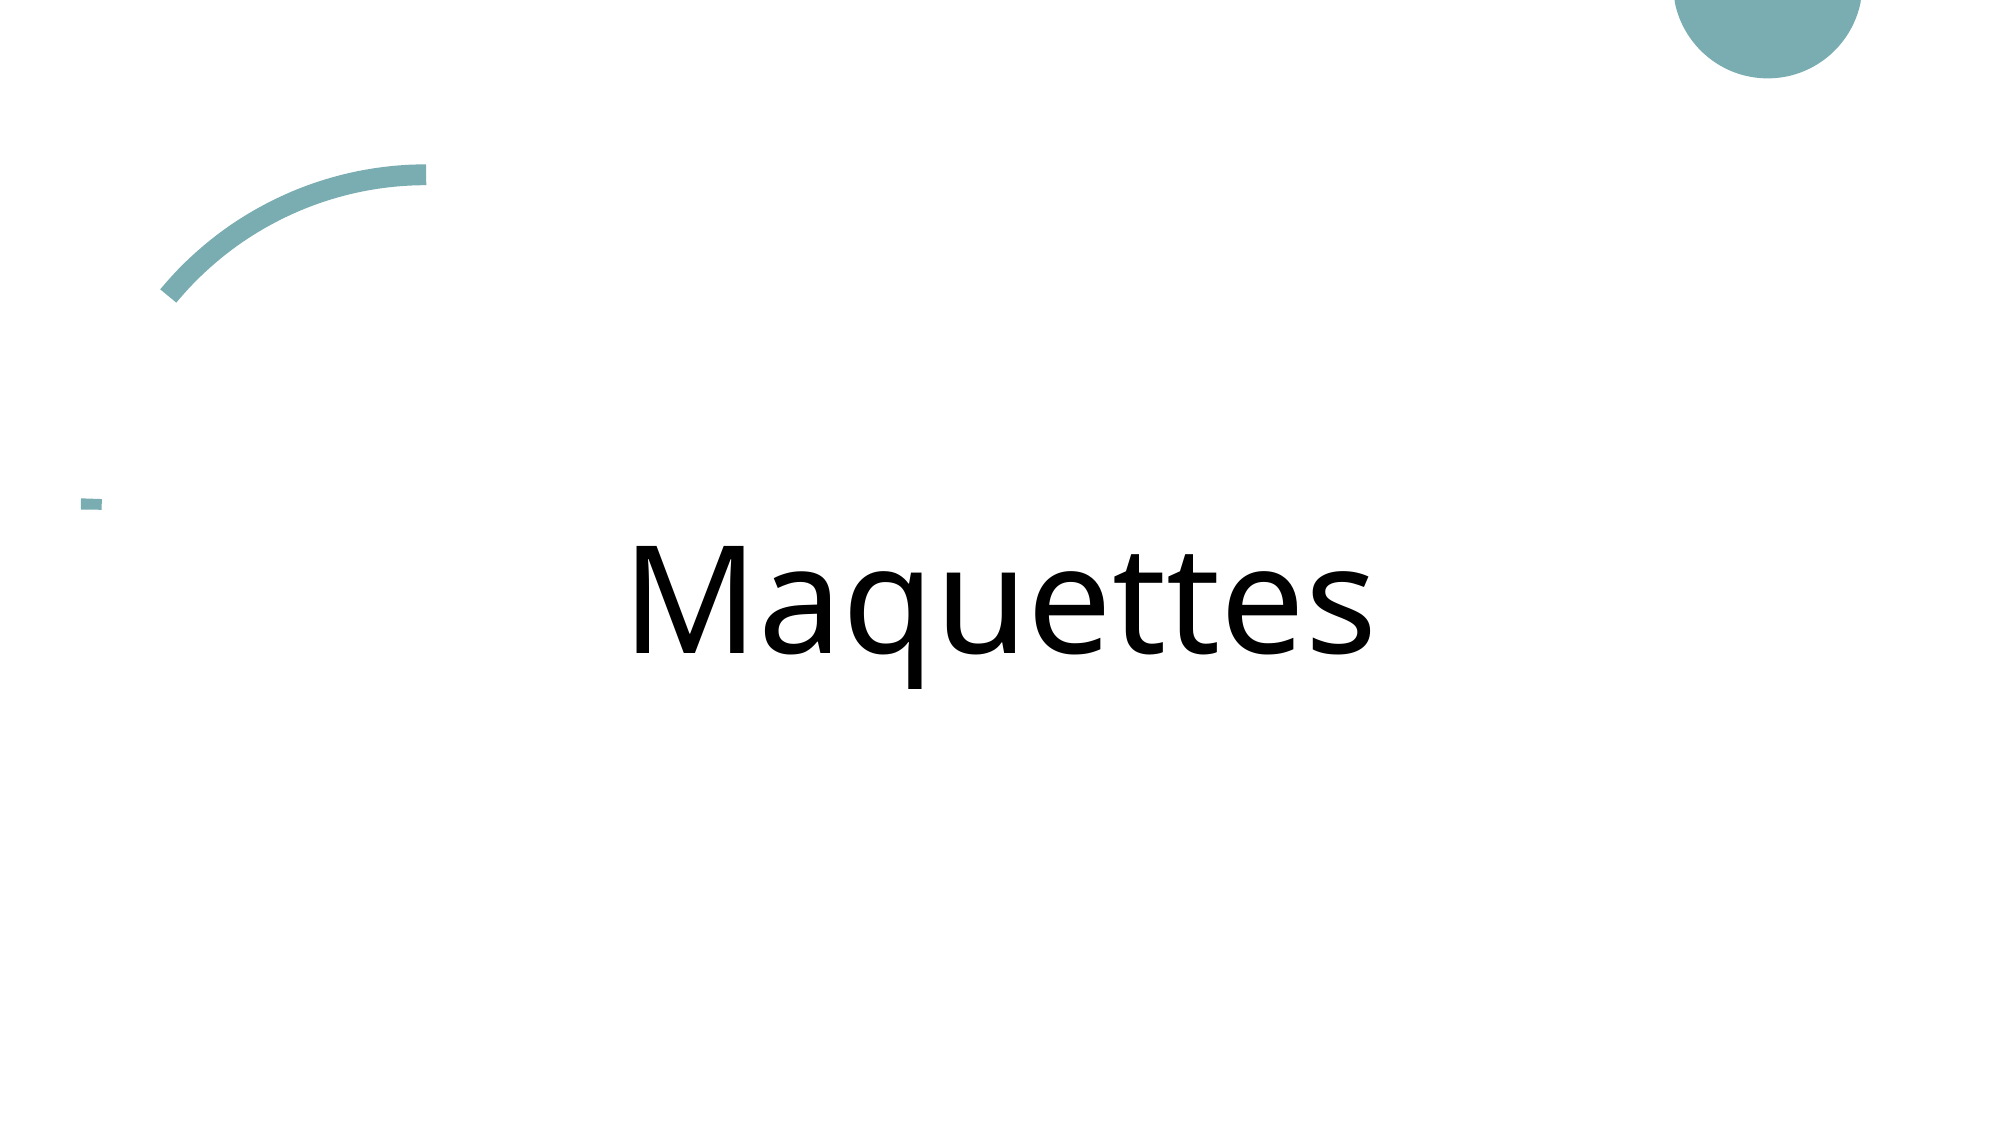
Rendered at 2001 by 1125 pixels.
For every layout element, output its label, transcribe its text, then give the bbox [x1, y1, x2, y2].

subtitle Maquettes [249, 184, 1750, 1006]
